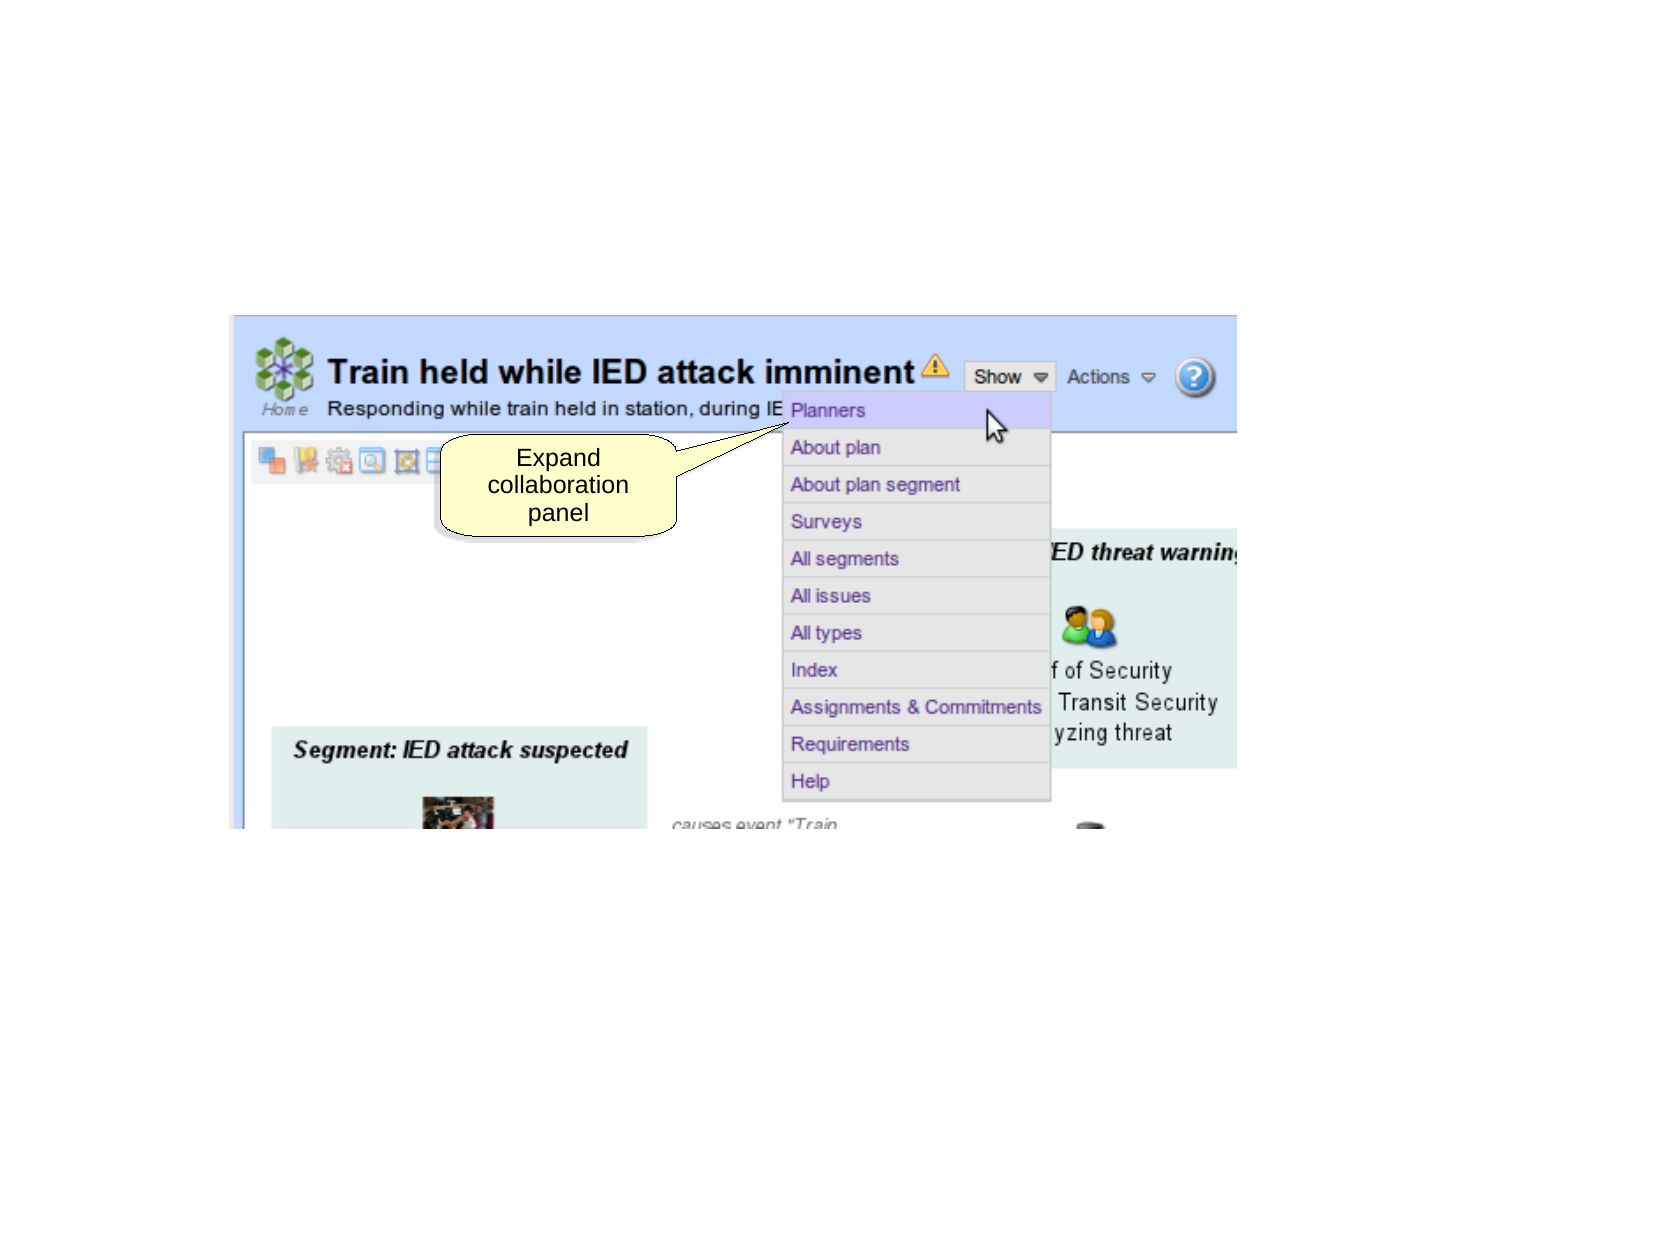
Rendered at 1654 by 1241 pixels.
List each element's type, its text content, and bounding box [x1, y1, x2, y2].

text_box Expand collaboration panel [440, 422, 789, 537]
picture [229, 315, 1237, 829]
